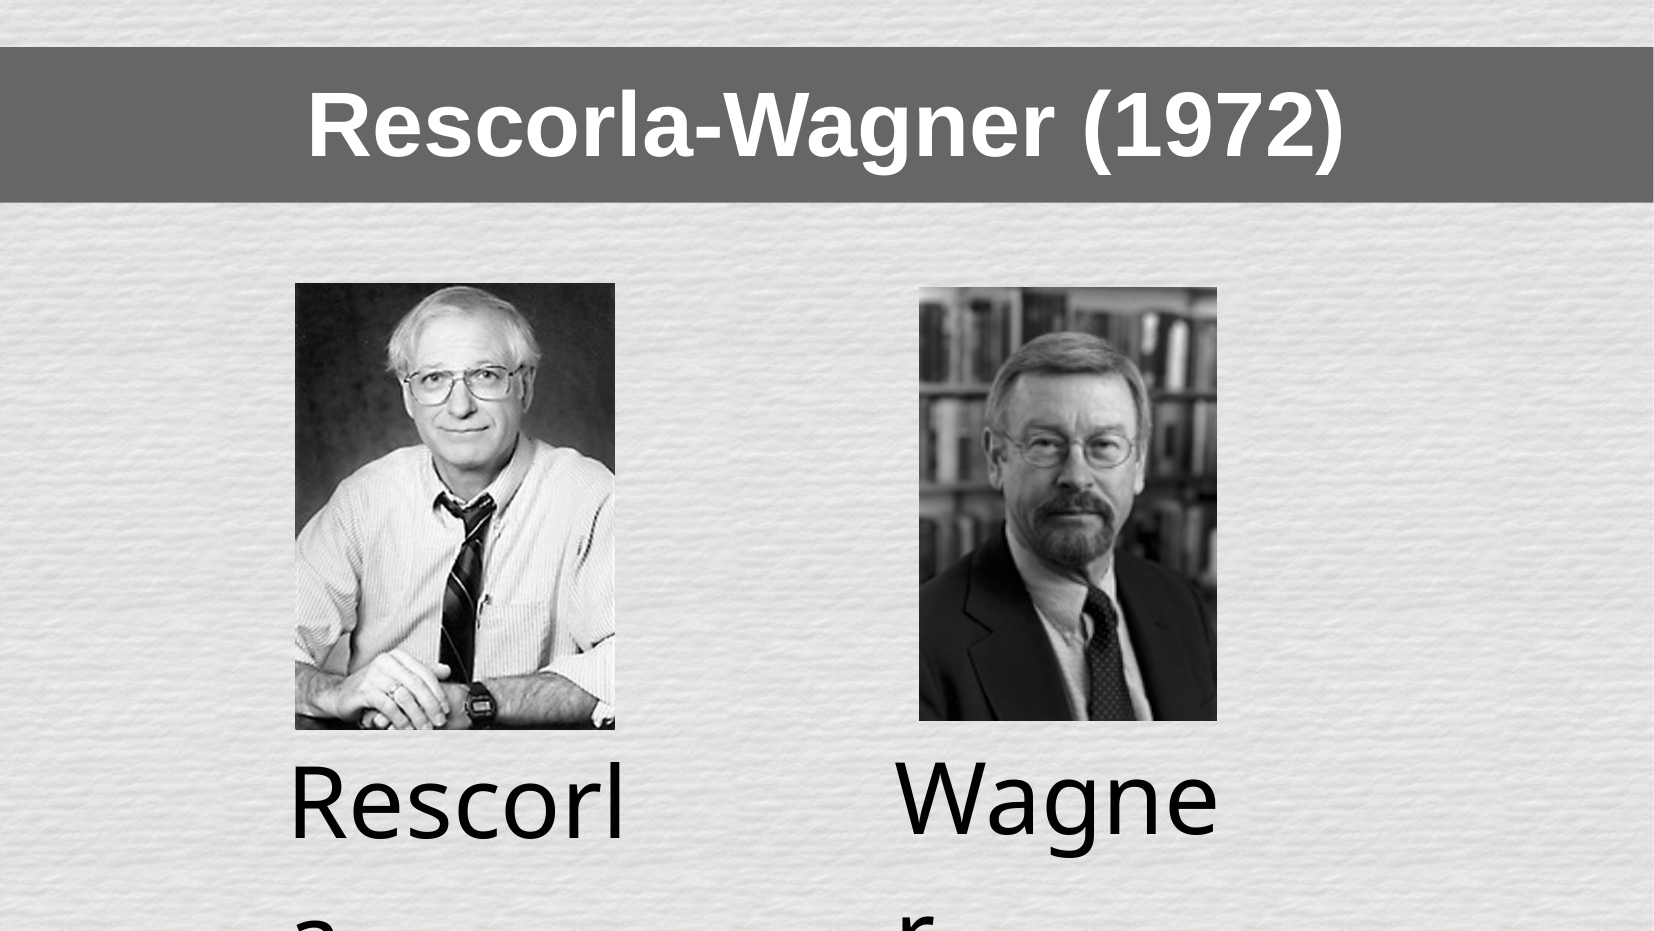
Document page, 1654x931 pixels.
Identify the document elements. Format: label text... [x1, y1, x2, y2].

text_box Wagner [879, 720, 1252, 861]
picture [0, 0, 1654, 47]
title Rescorla-Wagner (1972) [0, 47, 1654, 203]
text_box Rescorla [271, 724, 674, 865]
picture [0, 203, 1654, 931]
